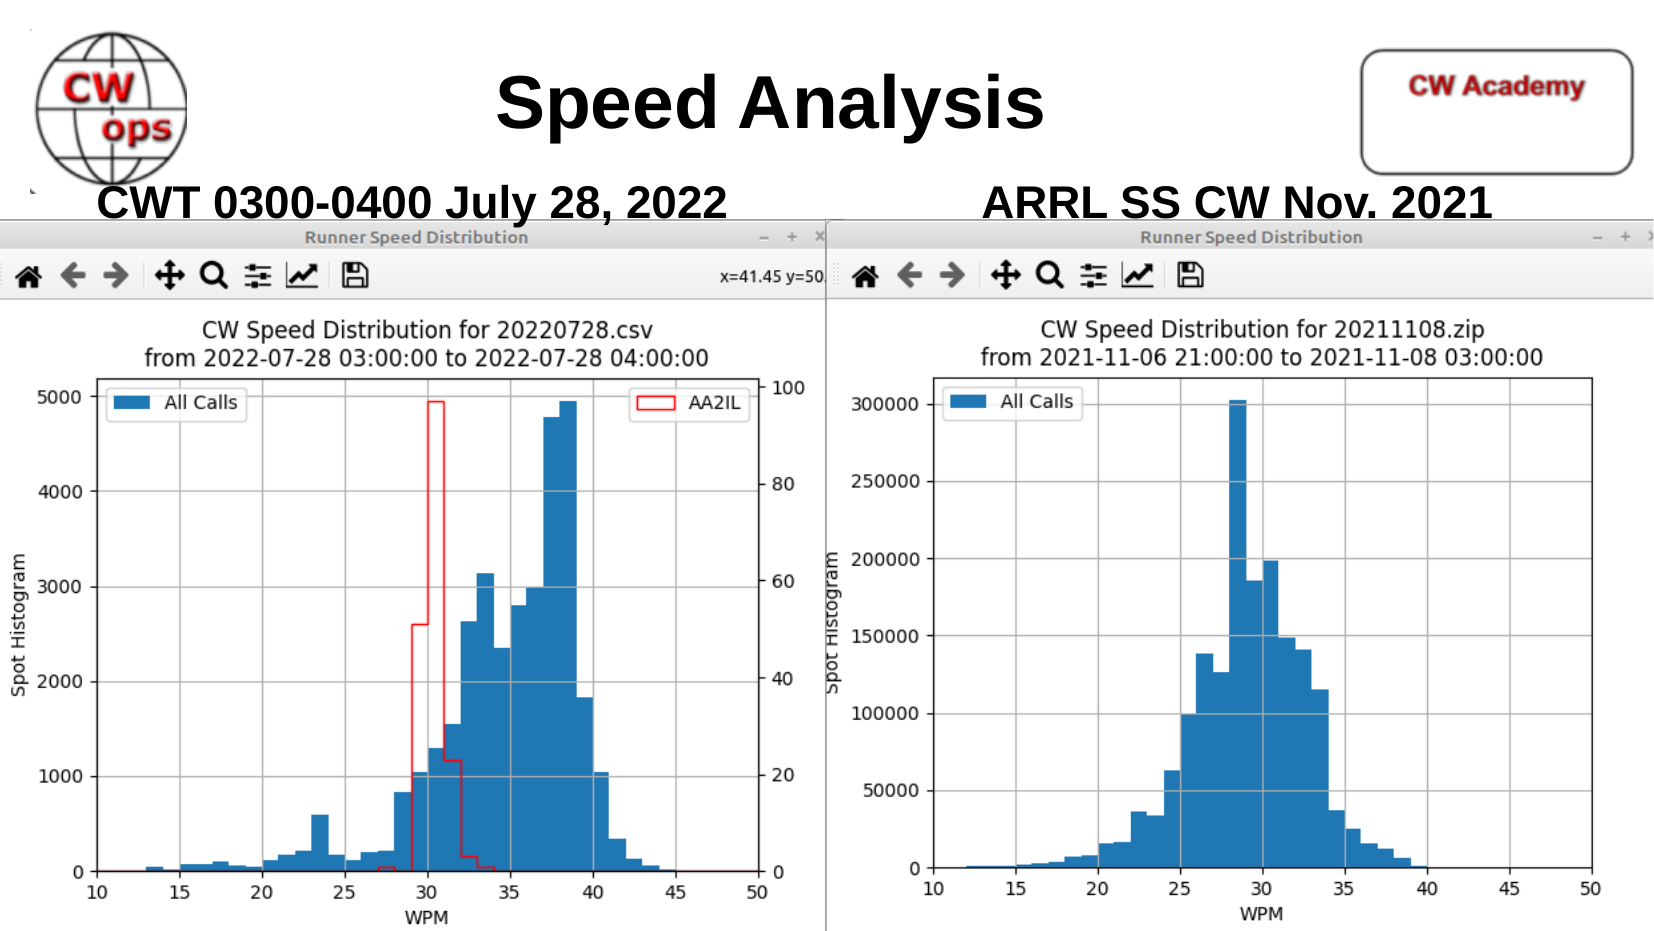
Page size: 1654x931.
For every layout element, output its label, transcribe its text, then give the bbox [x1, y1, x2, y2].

title Speed Analysis [26, 24, 1516, 181]
title ARRL SS CW Nov. 2021 [840, 150, 1636, 213]
picture [0, 213, 1654, 931]
title CWT 0300-0400 July 28, 2022 [15, 150, 811, 256]
picture [1516, 37, 1640, 186]
